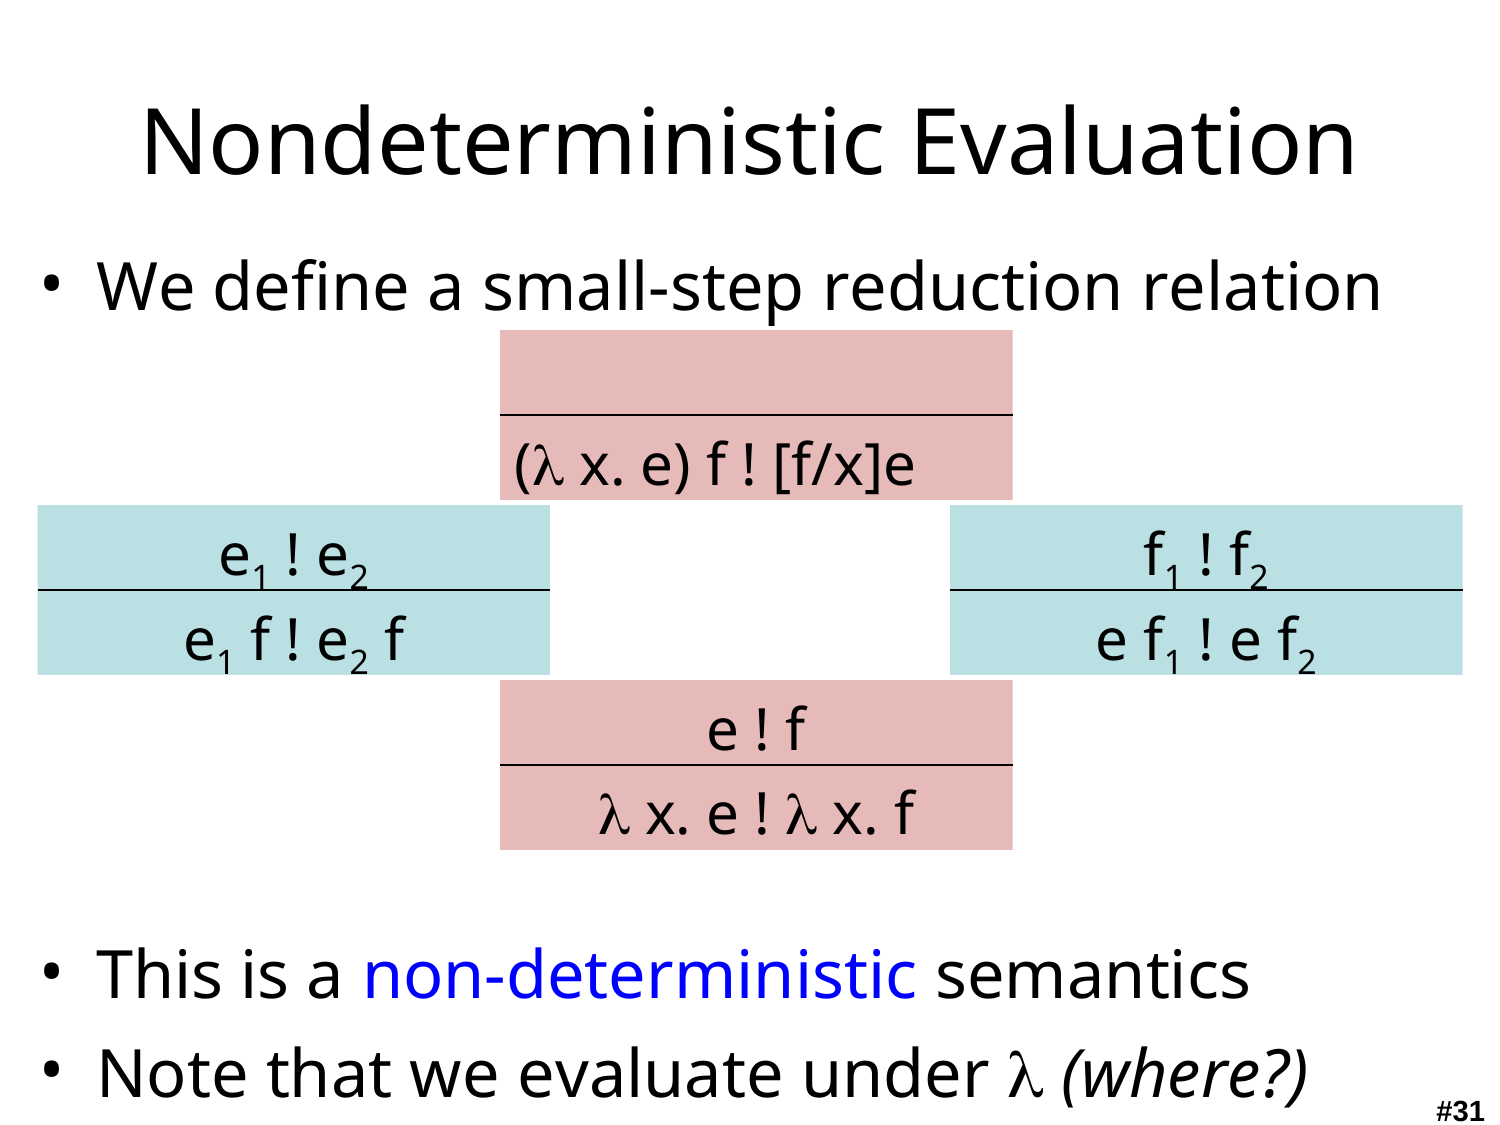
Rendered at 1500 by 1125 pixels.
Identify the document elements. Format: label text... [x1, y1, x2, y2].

text_box ( x. e) f ! [f/x]e [500, 416, 1013, 500]
text_box  x. e !  x. f [500, 766, 1013, 850]
text_box e1 f ! e2 f [37, 591, 550, 675]
text_box e ! f [500, 680, 1013, 764]
title Nondeterministic Evaluation [24, 45, 1476, 233]
text_box e1 ! e2 [37, 505, 550, 589]
text_box [500, 330, 1013, 414]
text_box f1 ! f2 [950, 505, 1463, 589]
text_box e f1 ! e f2 [950, 591, 1463, 675]
list We define a small-step reduction relation This is a non-deterministic semantics Note that we evaluate under  (where?) [24, 237, 1476, 1075]
